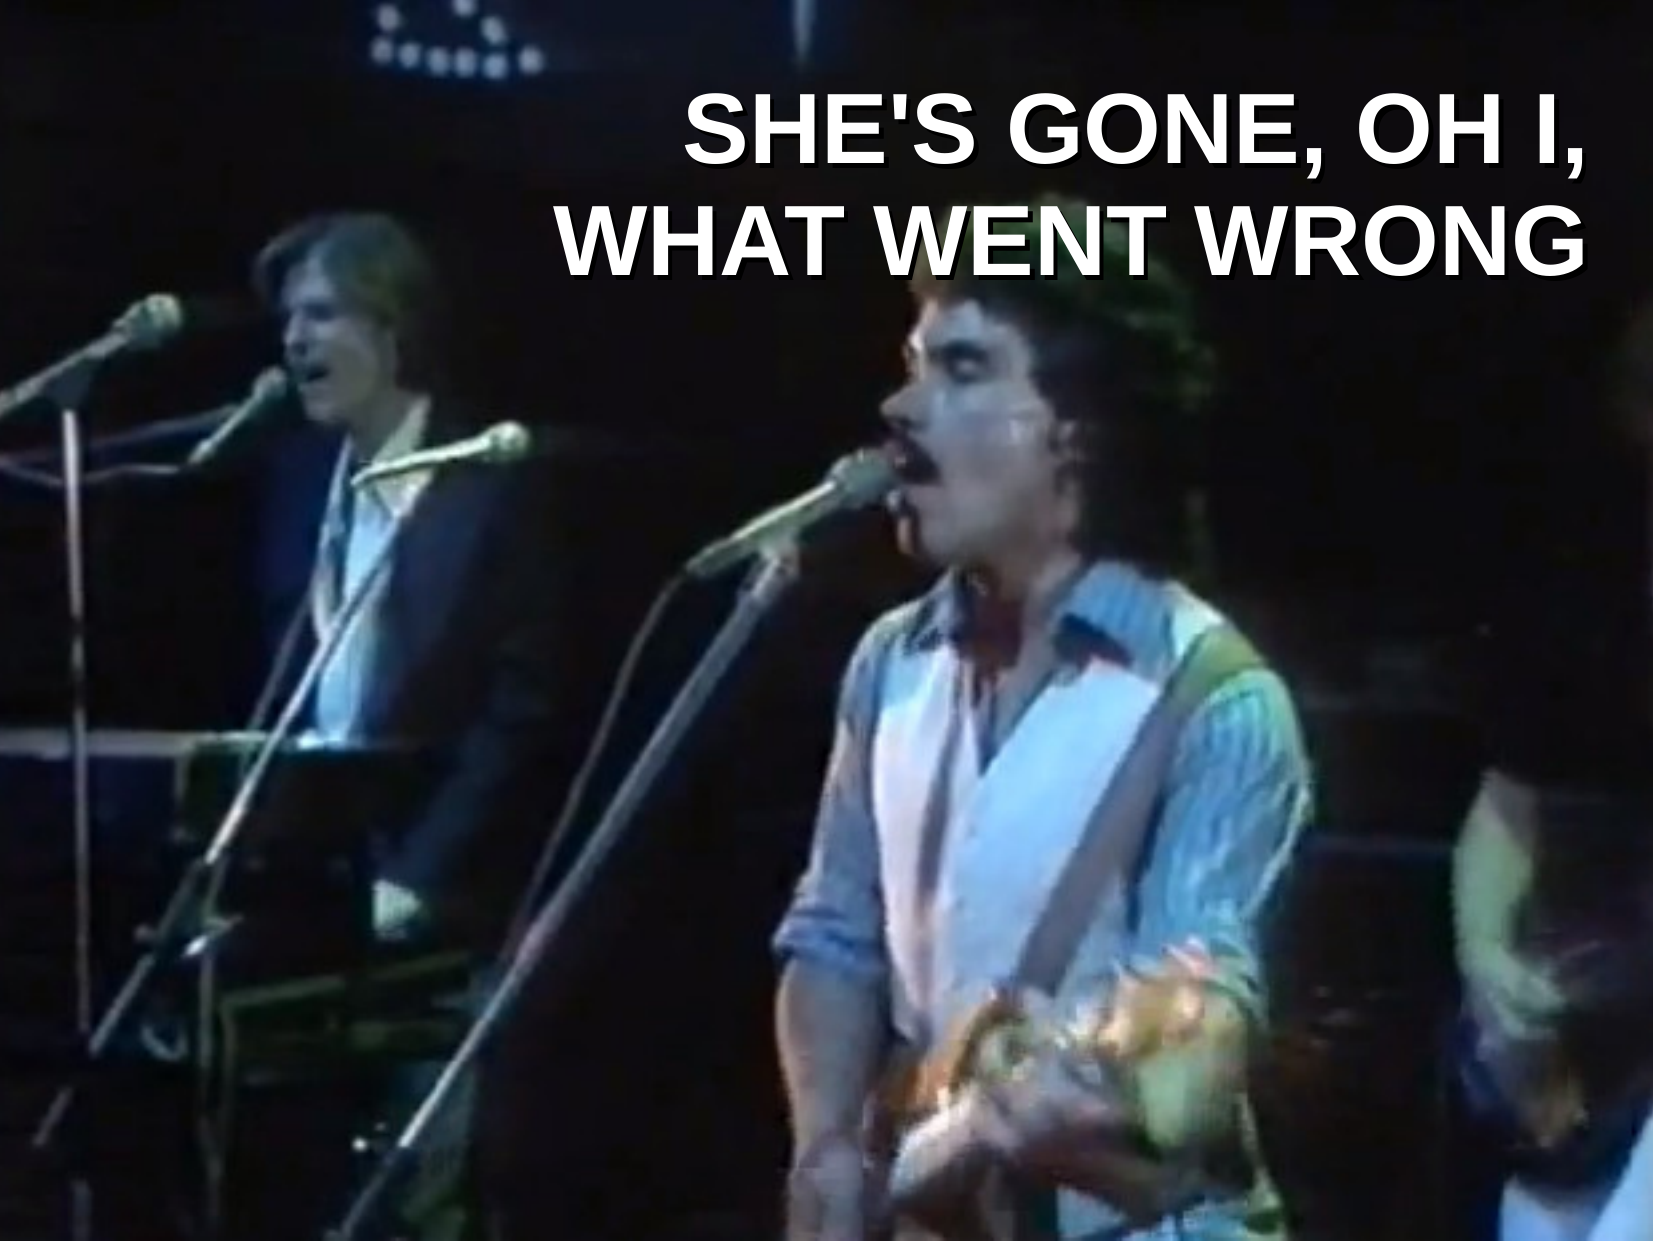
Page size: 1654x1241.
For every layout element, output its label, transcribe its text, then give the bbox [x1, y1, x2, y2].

picture [0, 0, 1653, 1241]
subtitle SHE'S GONE, OH I, WHAT WENT WRONG [527, 0, 1591, 371]
